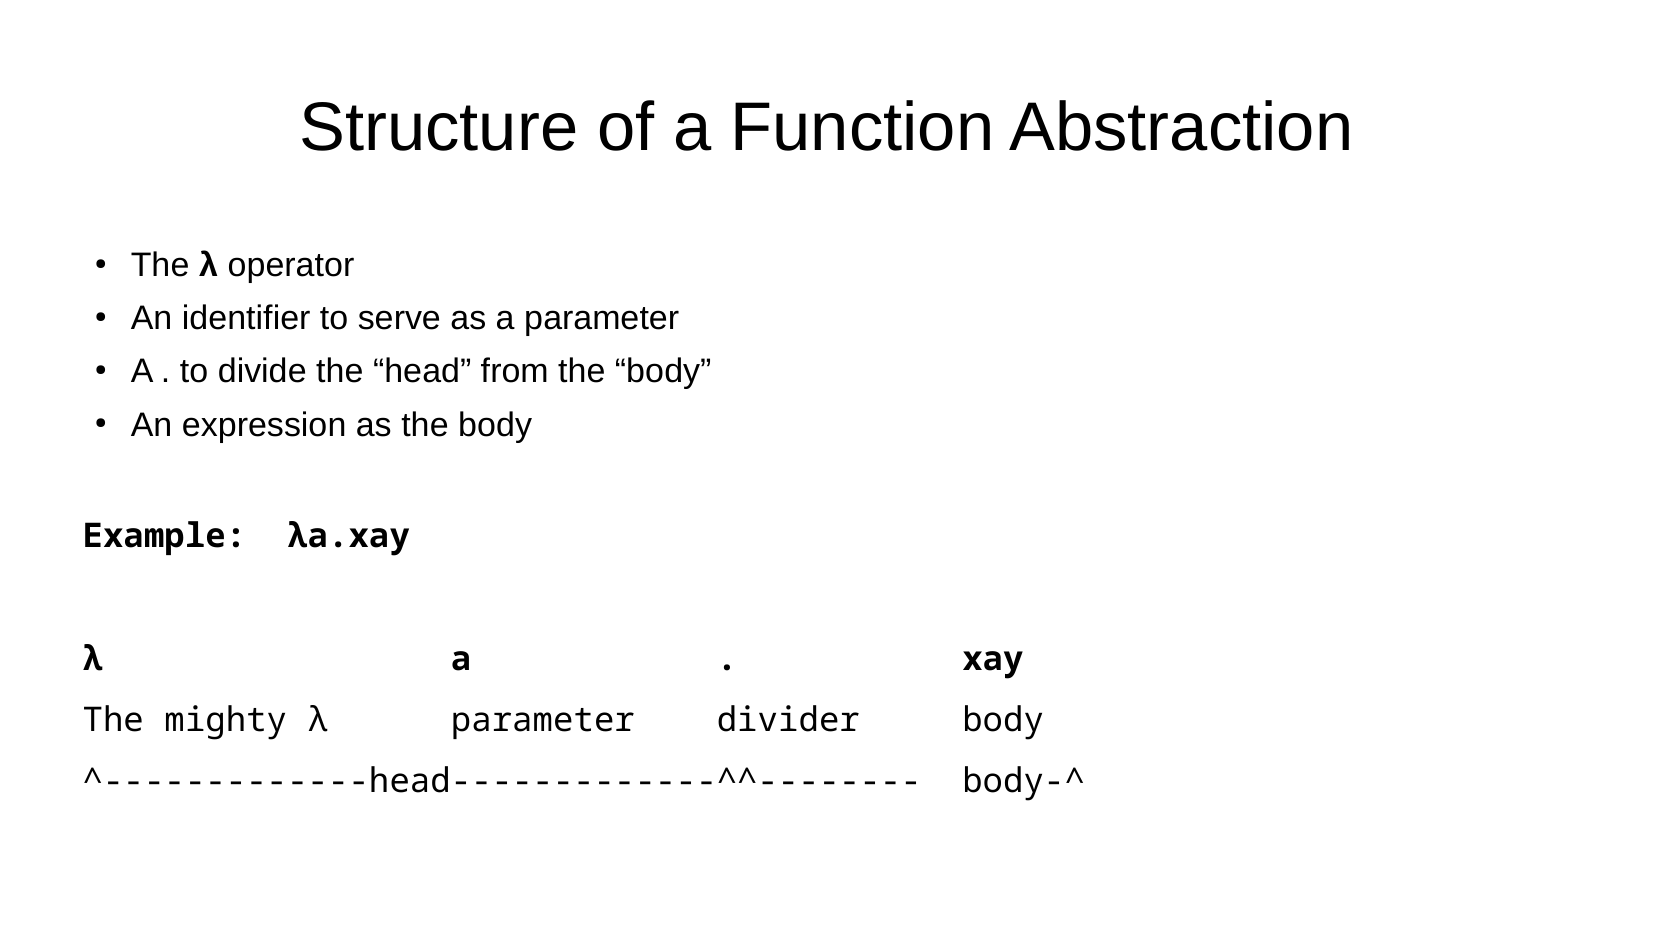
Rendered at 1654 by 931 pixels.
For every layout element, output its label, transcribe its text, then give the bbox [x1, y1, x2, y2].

title Structure of a Function Abstraction [82, 37, 1571, 217]
list The λ operator An identifier to serve as a parameter A . to divide the “head” from the “body” An expression as the body Example: λa.xay λ a . xay The mighty λ parameter divider body ^-------------head-------------^^-------- body-^ [82, 245, 1571, 871]
